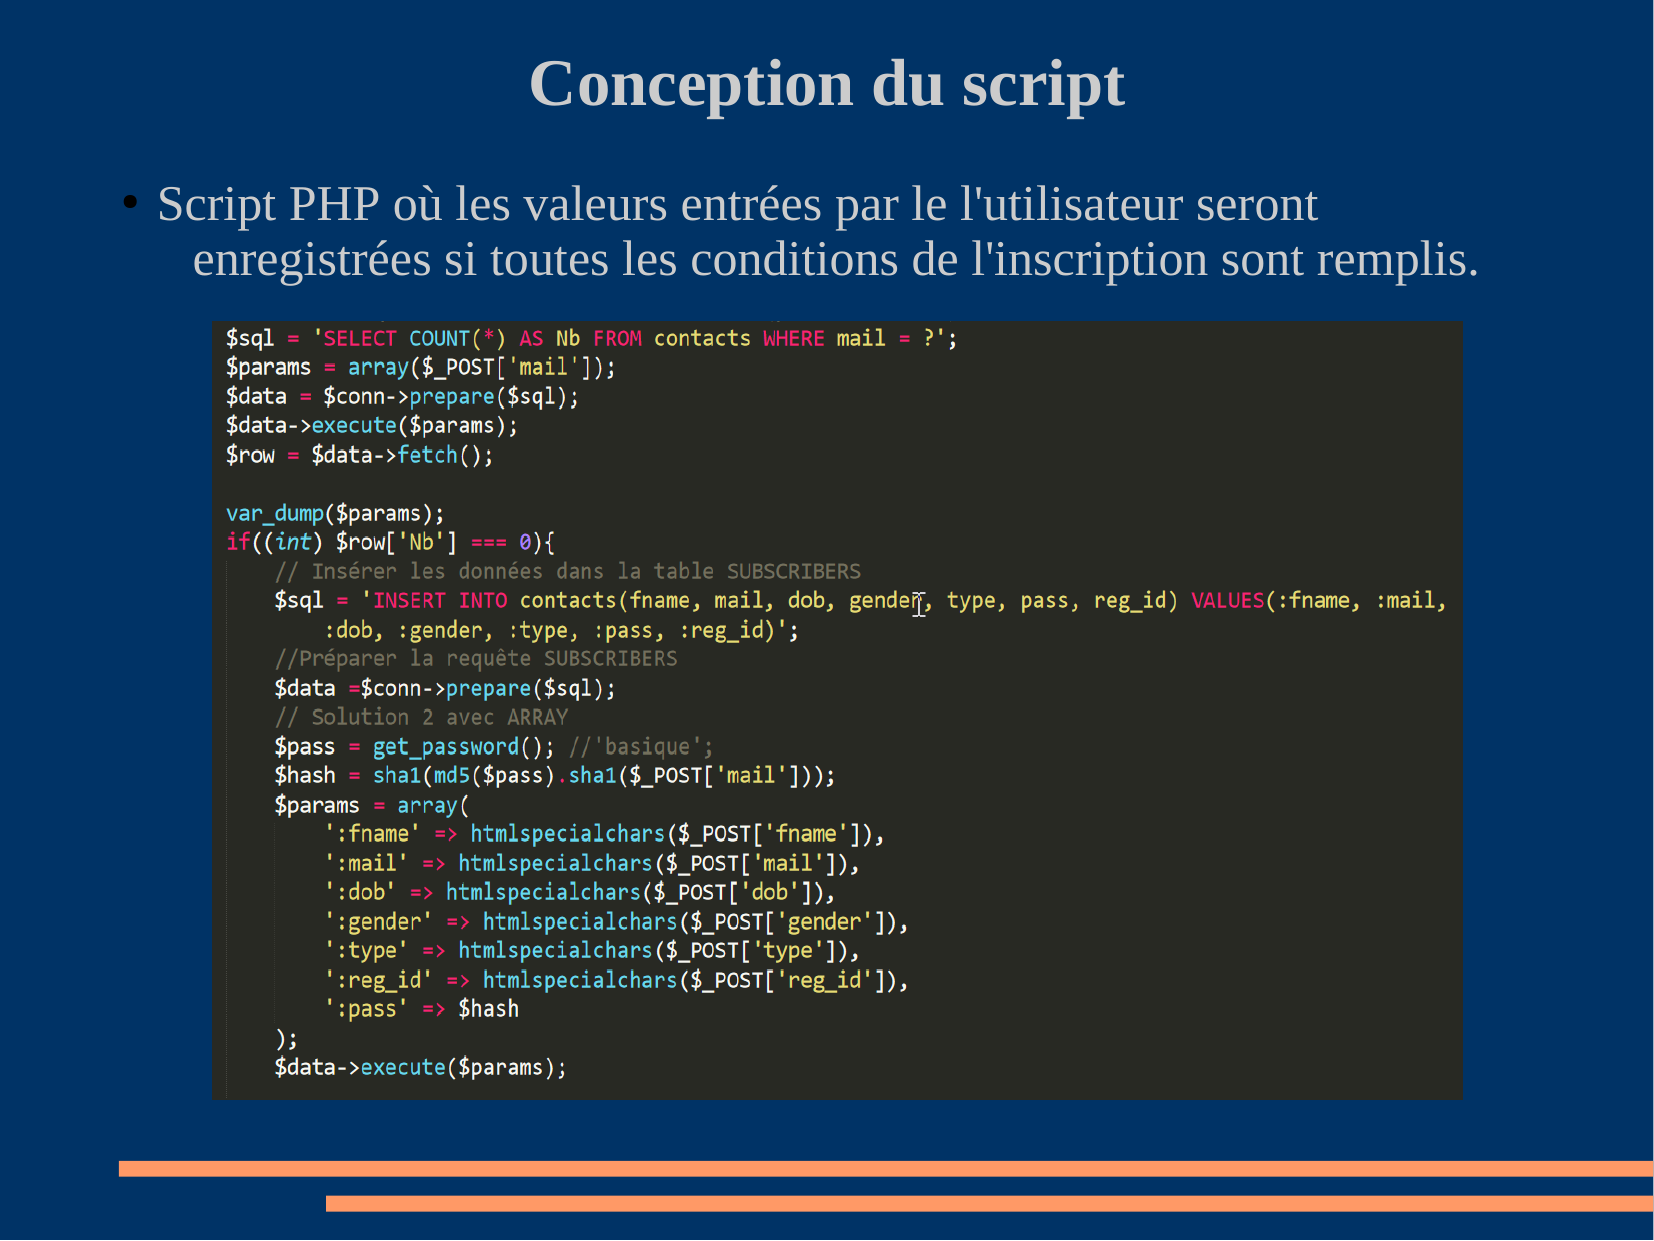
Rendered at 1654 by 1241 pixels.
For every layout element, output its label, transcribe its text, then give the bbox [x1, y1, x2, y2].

subtitle Conception du script Script PHP où les valeurs entrées par le l'utilisateur seront enregistrées si toutes les conditions de l'inscription sont remplis. [121, 46, 1534, 1132]
